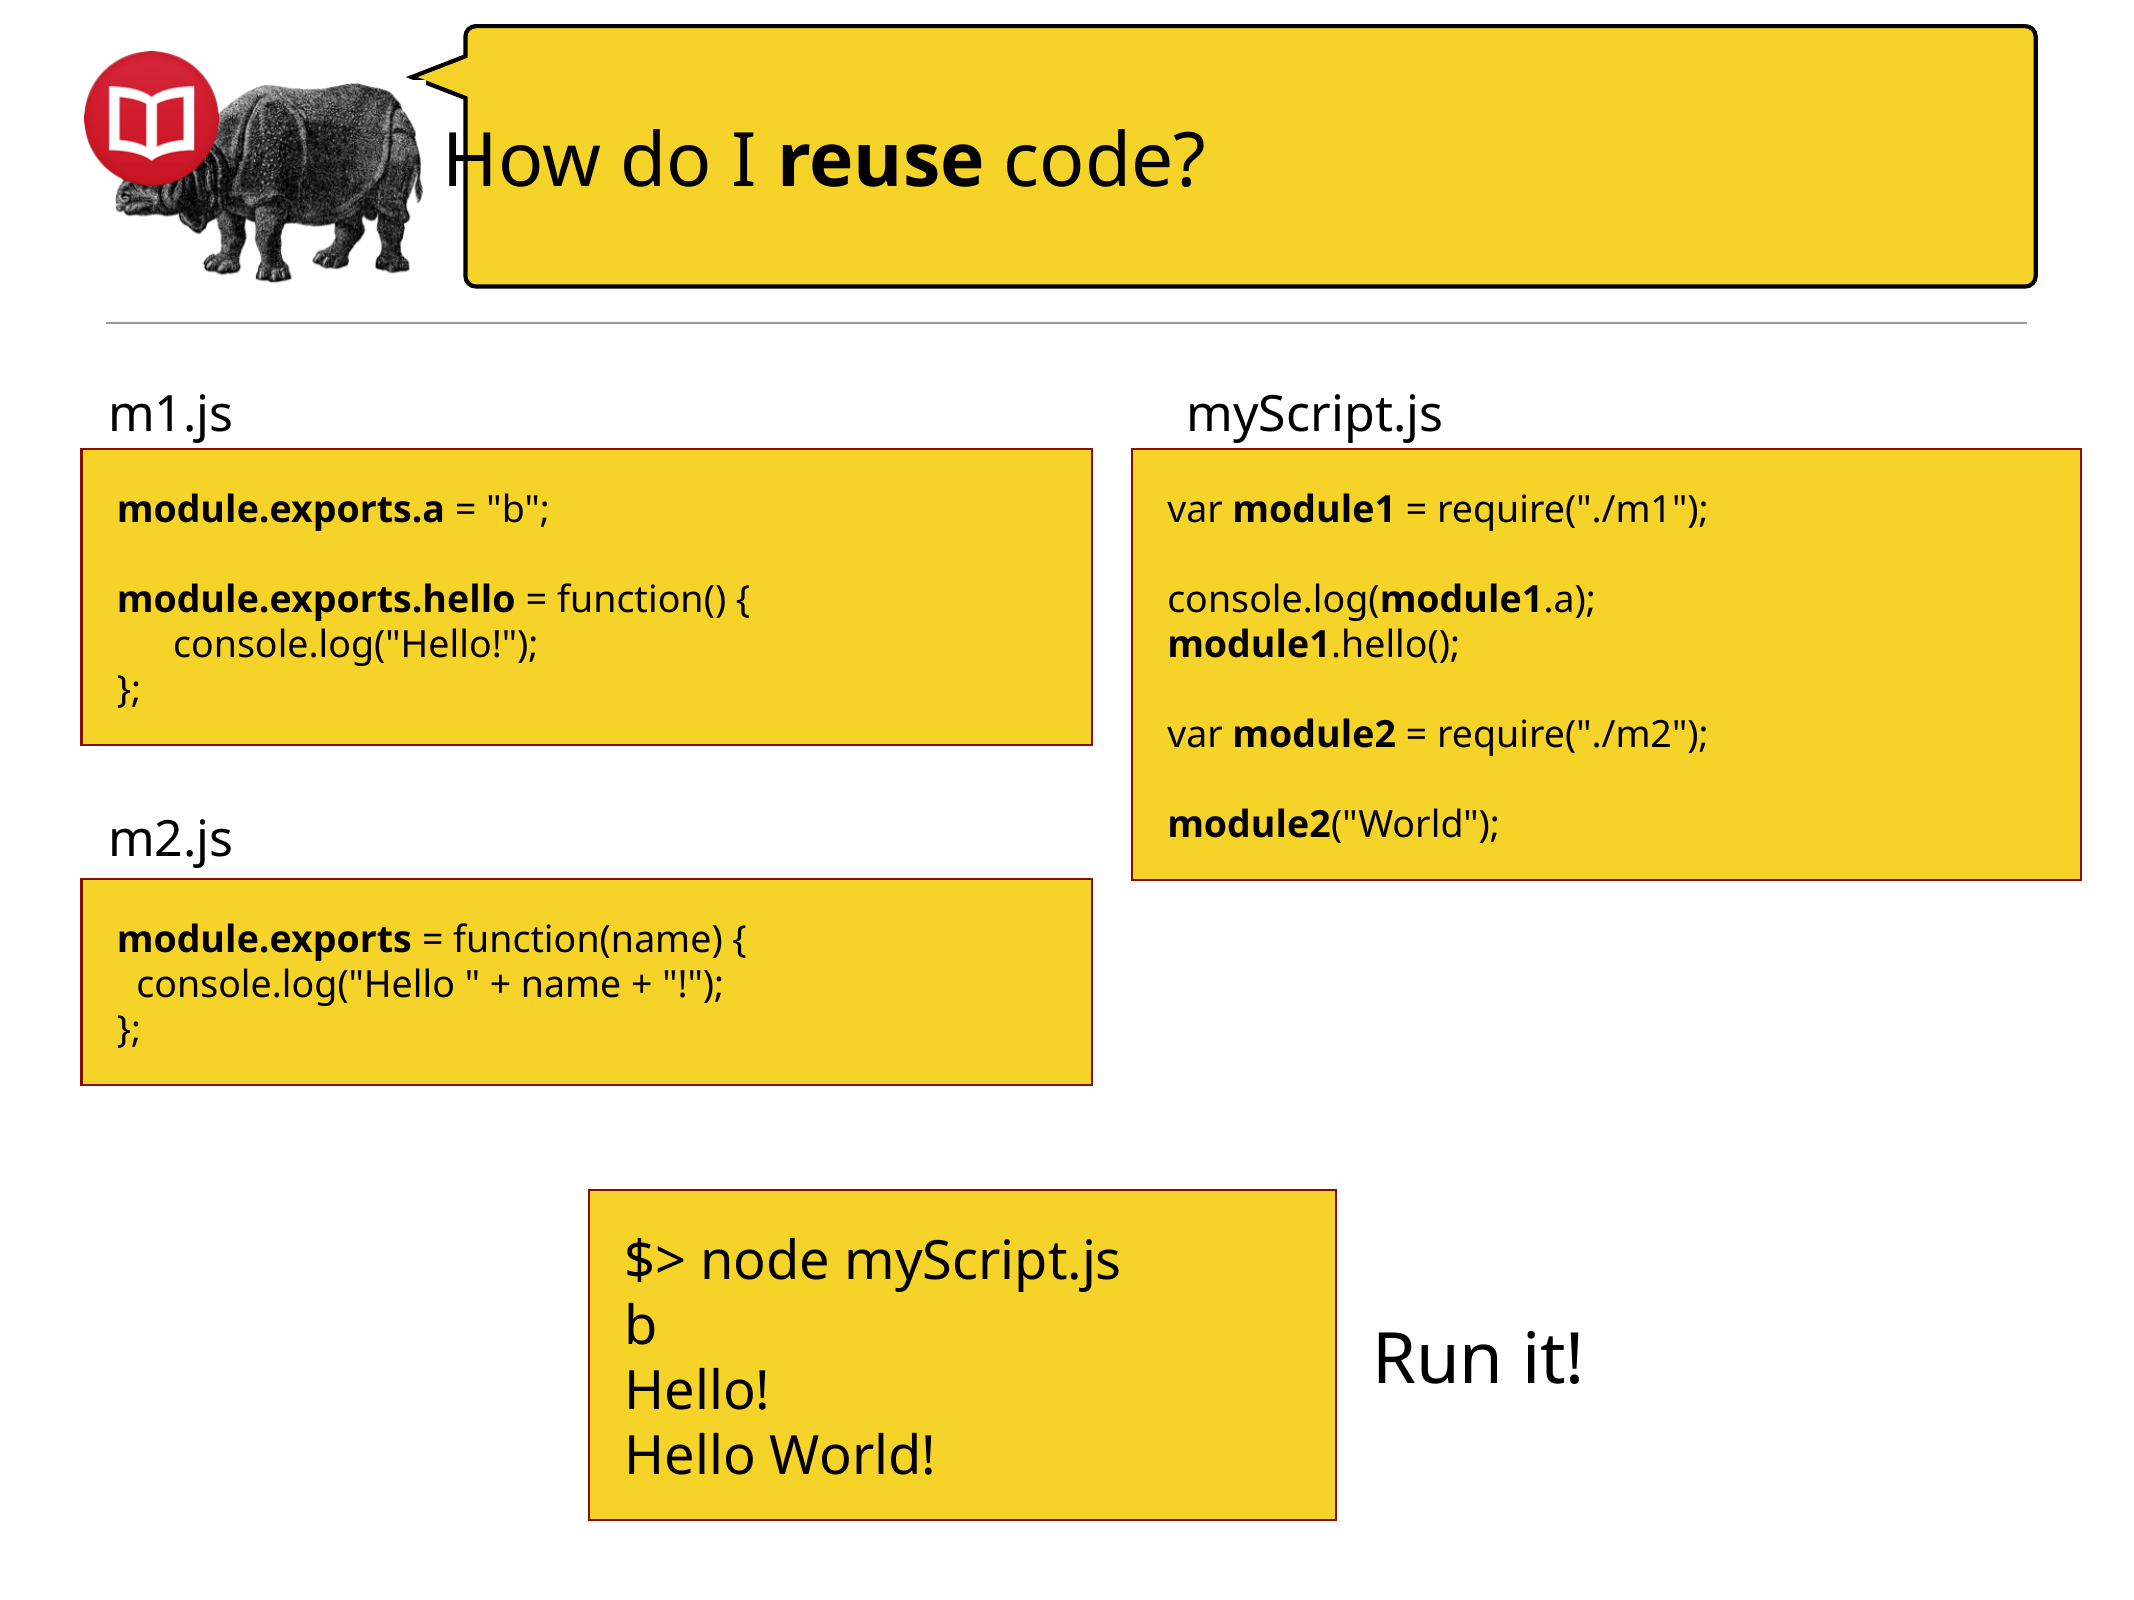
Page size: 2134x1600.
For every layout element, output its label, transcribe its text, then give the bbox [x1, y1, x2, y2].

text_box How do I reuse code? [411, 26, 2036, 287]
text_box Run it! [1363, 1304, 1594, 1406]
text_box module.exports = function(name) { console.log("Hello " + name + "!"); }; [81, 879, 1093, 1086]
text_box myScript.js [1178, 373, 1453, 450]
text_box module.exports.a = "b"; module.exports.hello = function() { console.log("Hello!"); }; [81, 448, 1093, 745]
text_box m1.js [99, 373, 243, 451]
text_box $> node myScript.js b Hello! Hello World! [589, 1189, 1336, 1521]
text_box var module1 = require("./m1"); console.log(module1.a); module1.hello(); var module2 = require("./m2"); module2("World"); [1131, 449, 2081, 881]
picture [84, 51, 426, 287]
text_box m2.js [99, 798, 243, 875]
